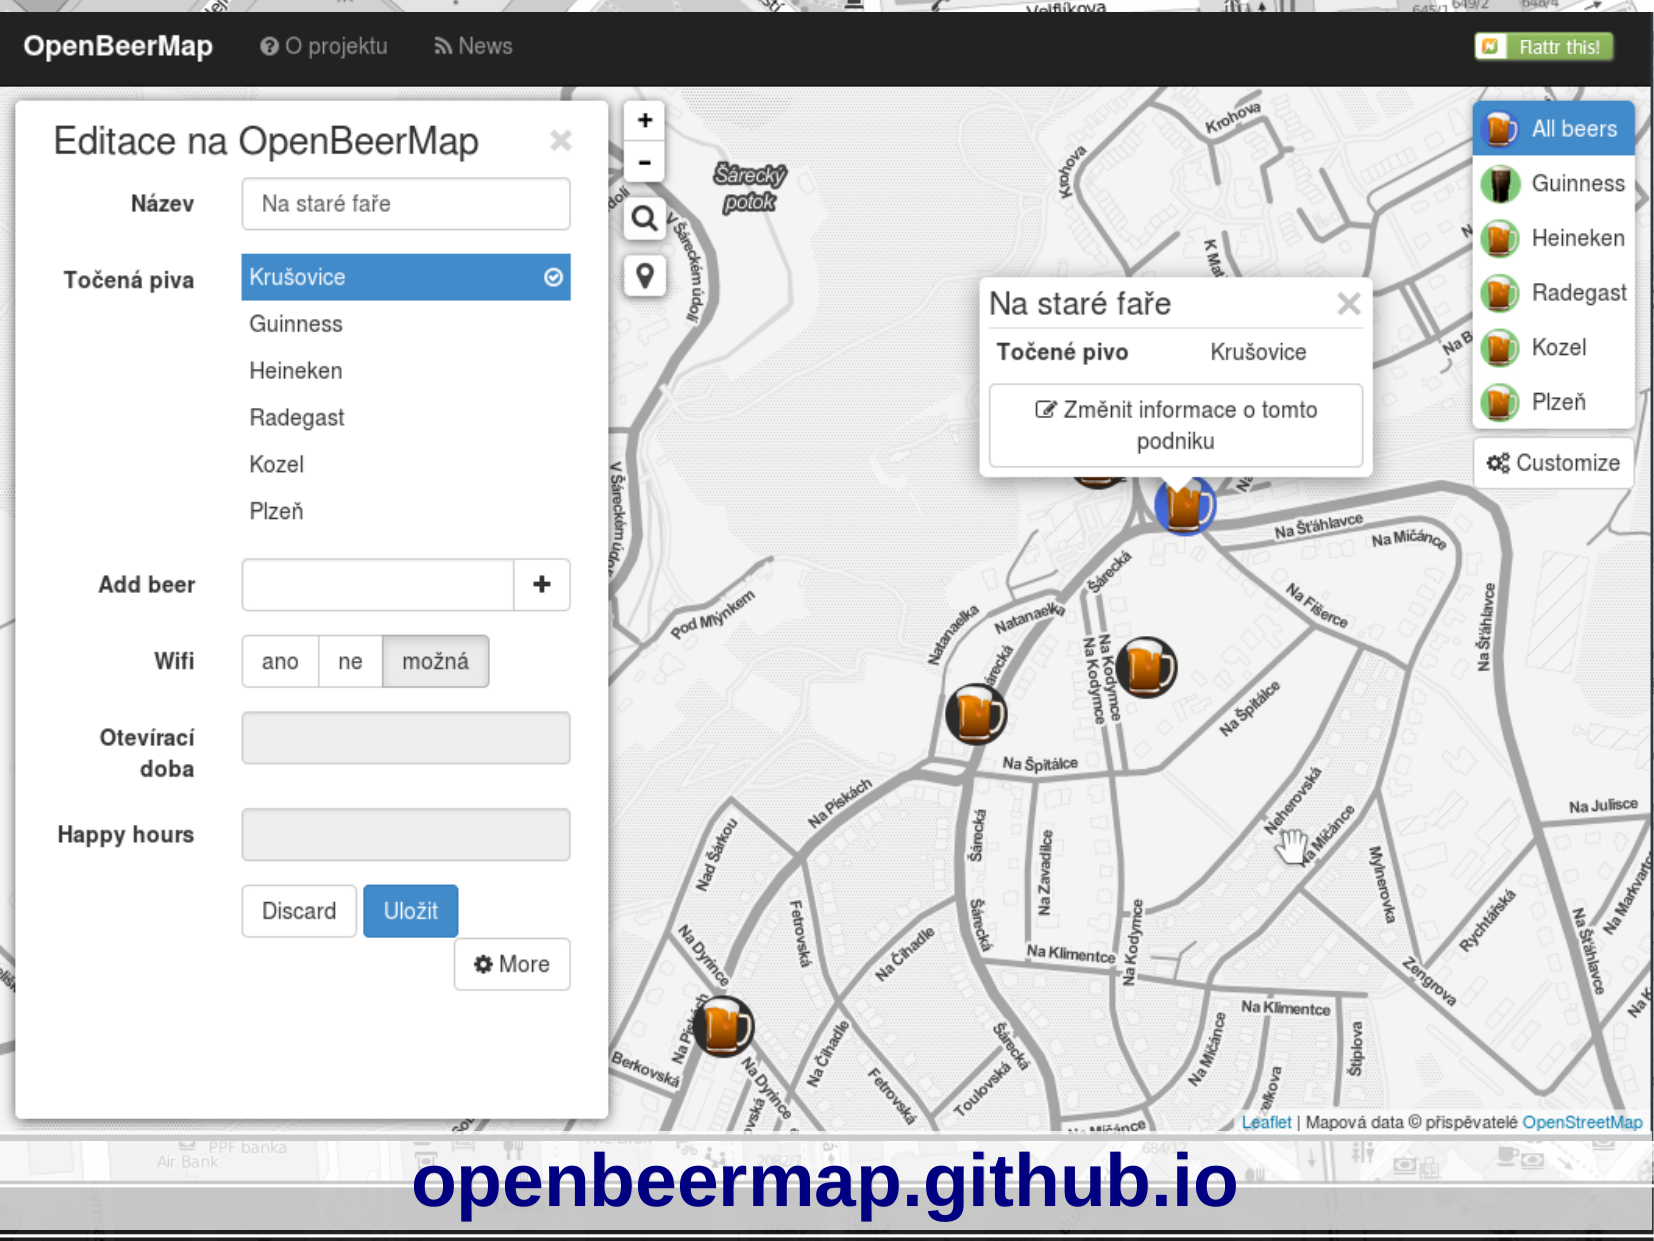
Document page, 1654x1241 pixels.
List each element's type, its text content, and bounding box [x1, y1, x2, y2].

text_box openbeermap.github.io [0, 1131, 1653, 1230]
picture [0, 0, 1654, 1241]
